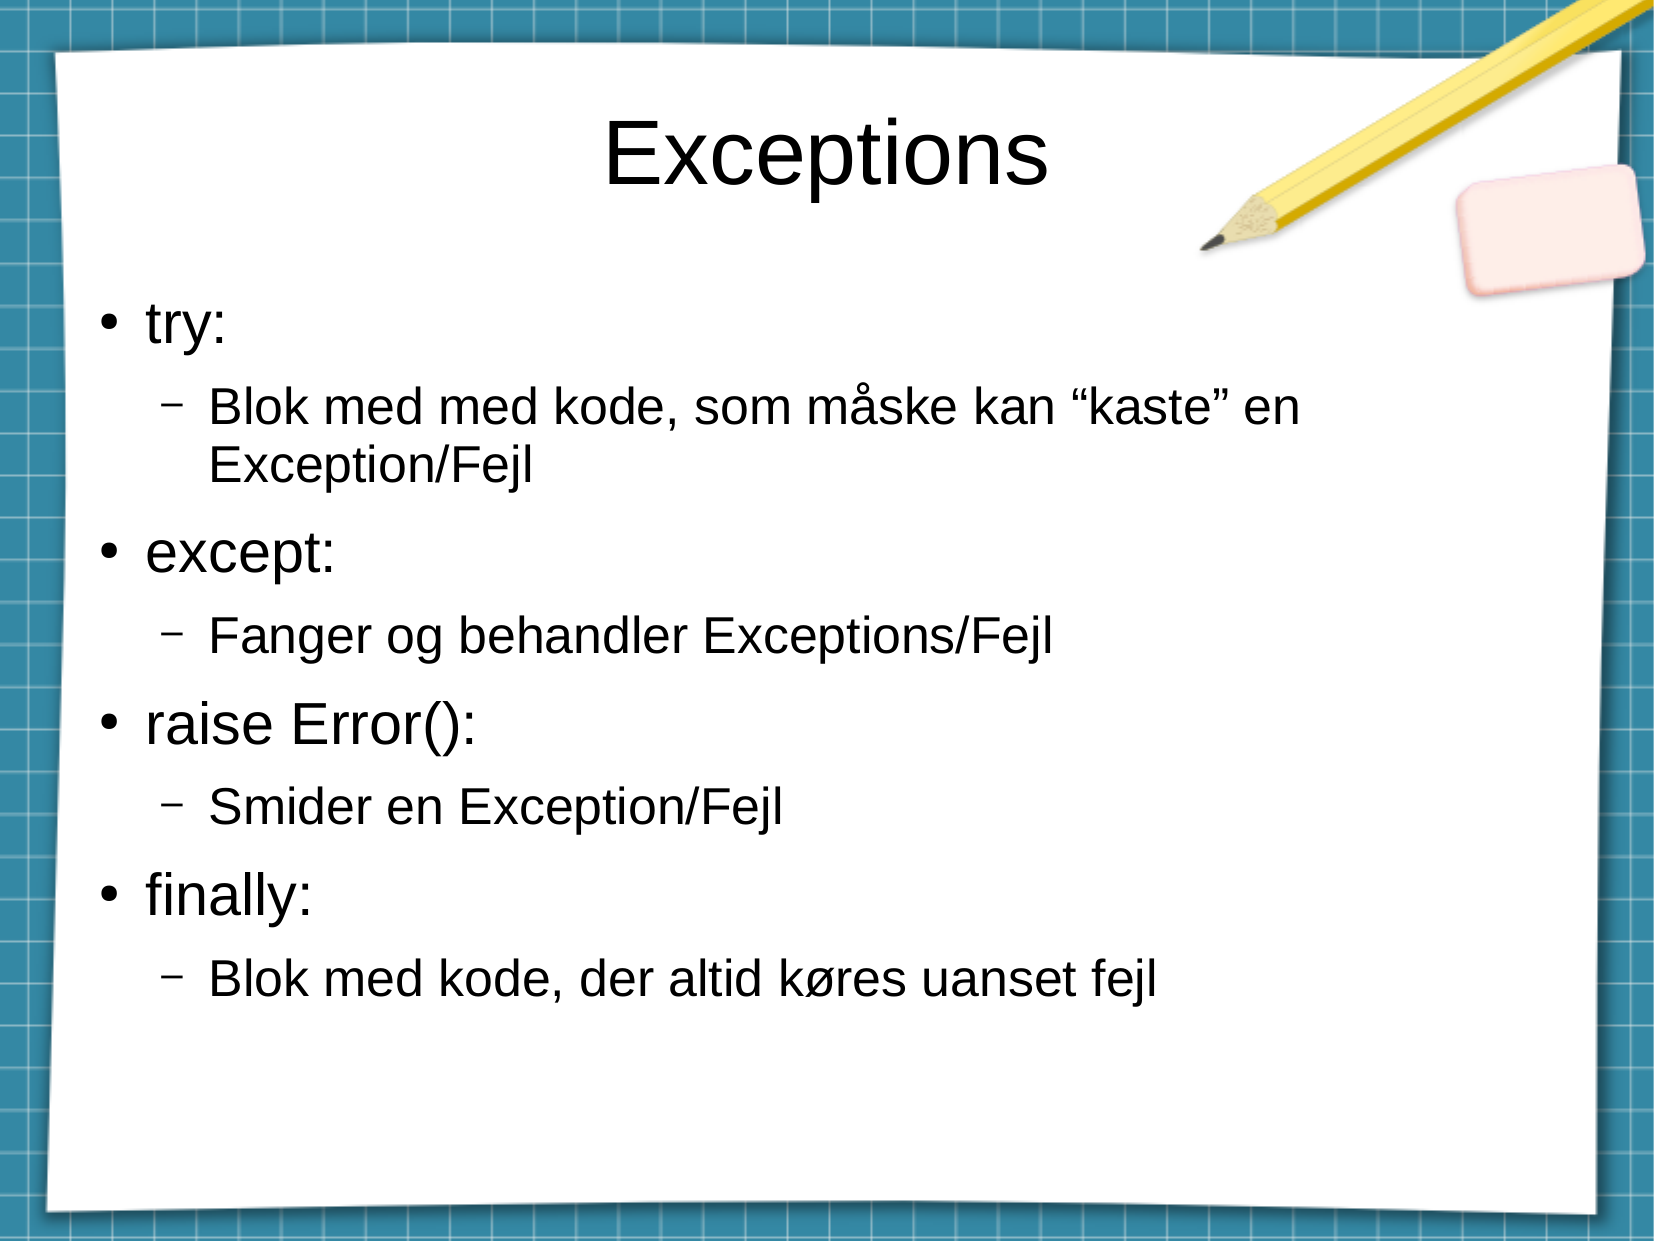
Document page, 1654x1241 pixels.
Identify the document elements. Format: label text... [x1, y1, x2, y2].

list try: Blok med med kode, som måske kan “kaste” en Exception/Fejl except: Fanger og behandler Exceptions/Fejl raise Error(): Smider en Exception/Fejl finally: Blok med kode, der altid køres uanset fejl [82, 290, 1571, 1010]
title Exceptions [82, 49, 1571, 257]
picture [0, 0, 1654, 1241]
